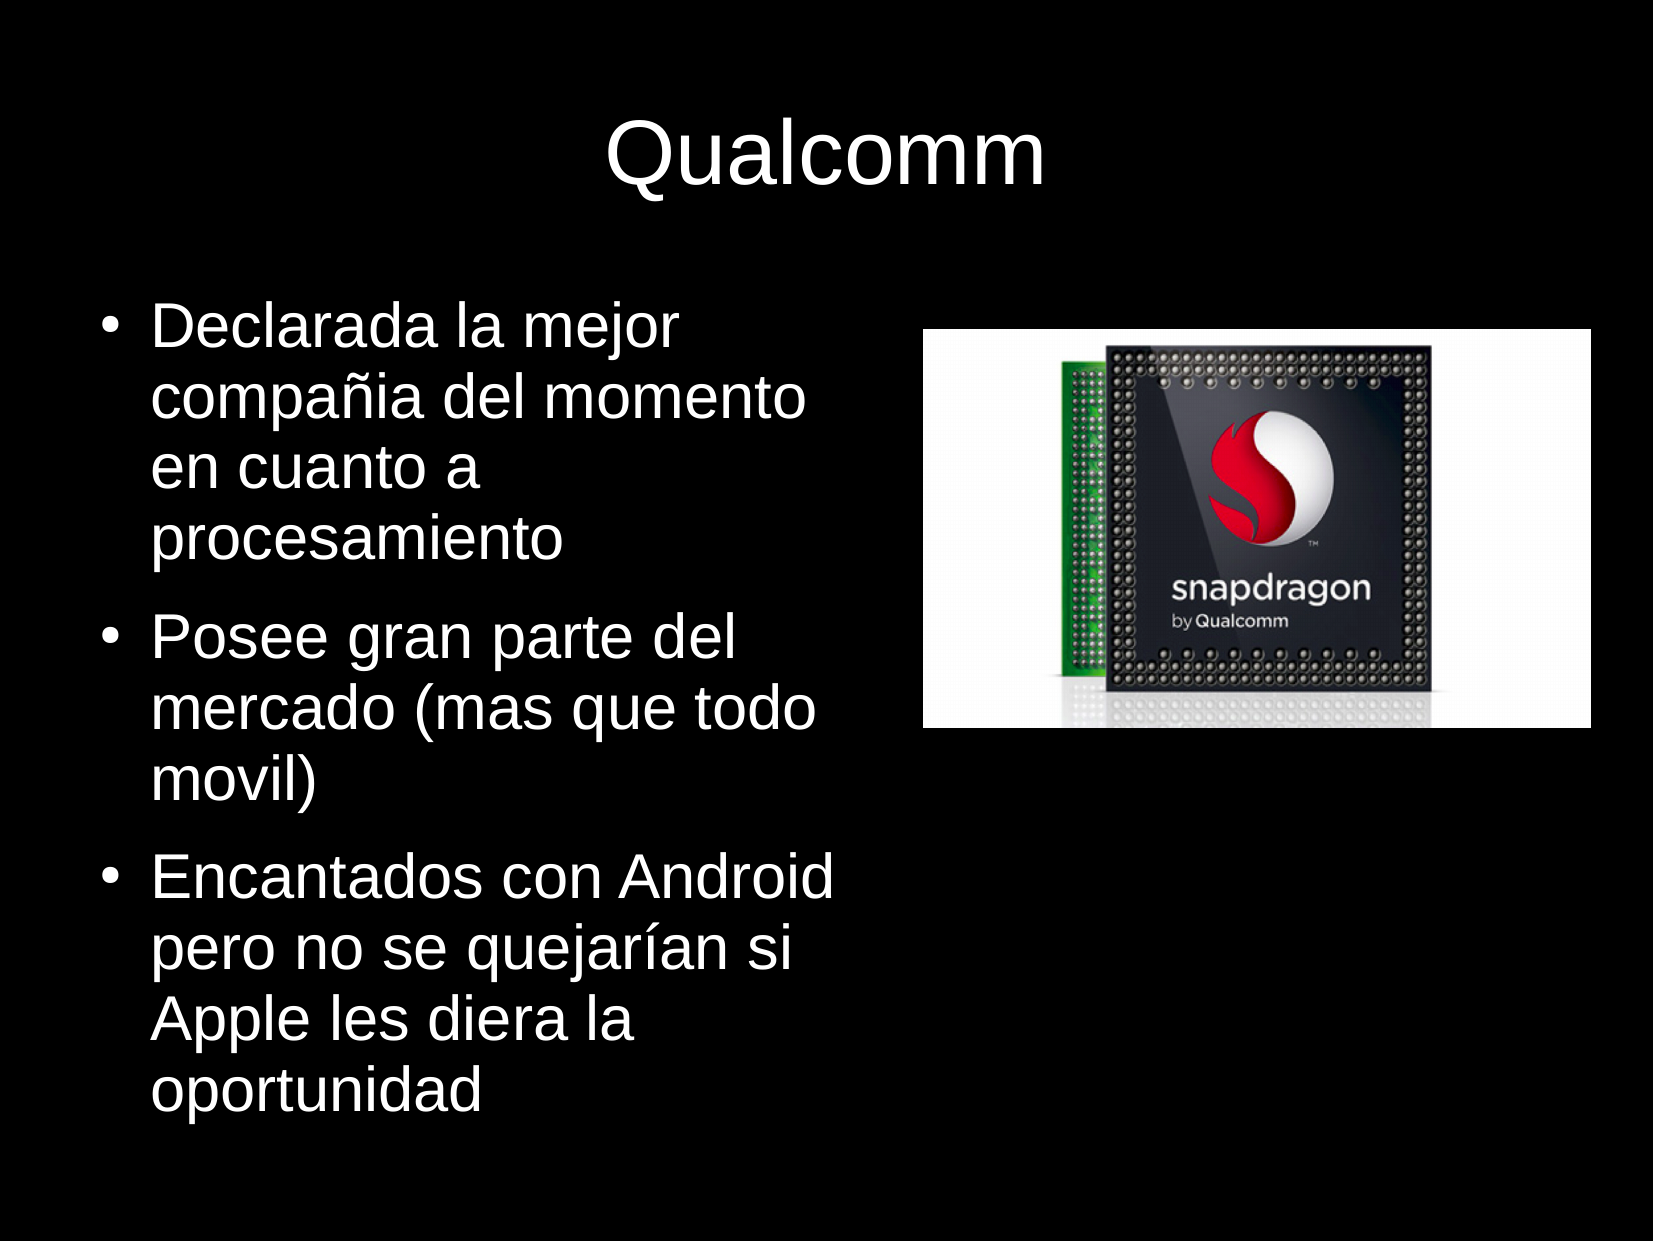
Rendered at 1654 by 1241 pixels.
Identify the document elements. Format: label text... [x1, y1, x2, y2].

title Qualcomm [82, 49, 1571, 257]
picture [923, 329, 1591, 728]
list Declarada la mejor compañia del momento en cuanto a procesamiento Posee gran parte del mercado (mas que todo movil) Encantados con Android pero no se quejarían si Apple les diera la oportunidad [82, 290, 886, 1126]
